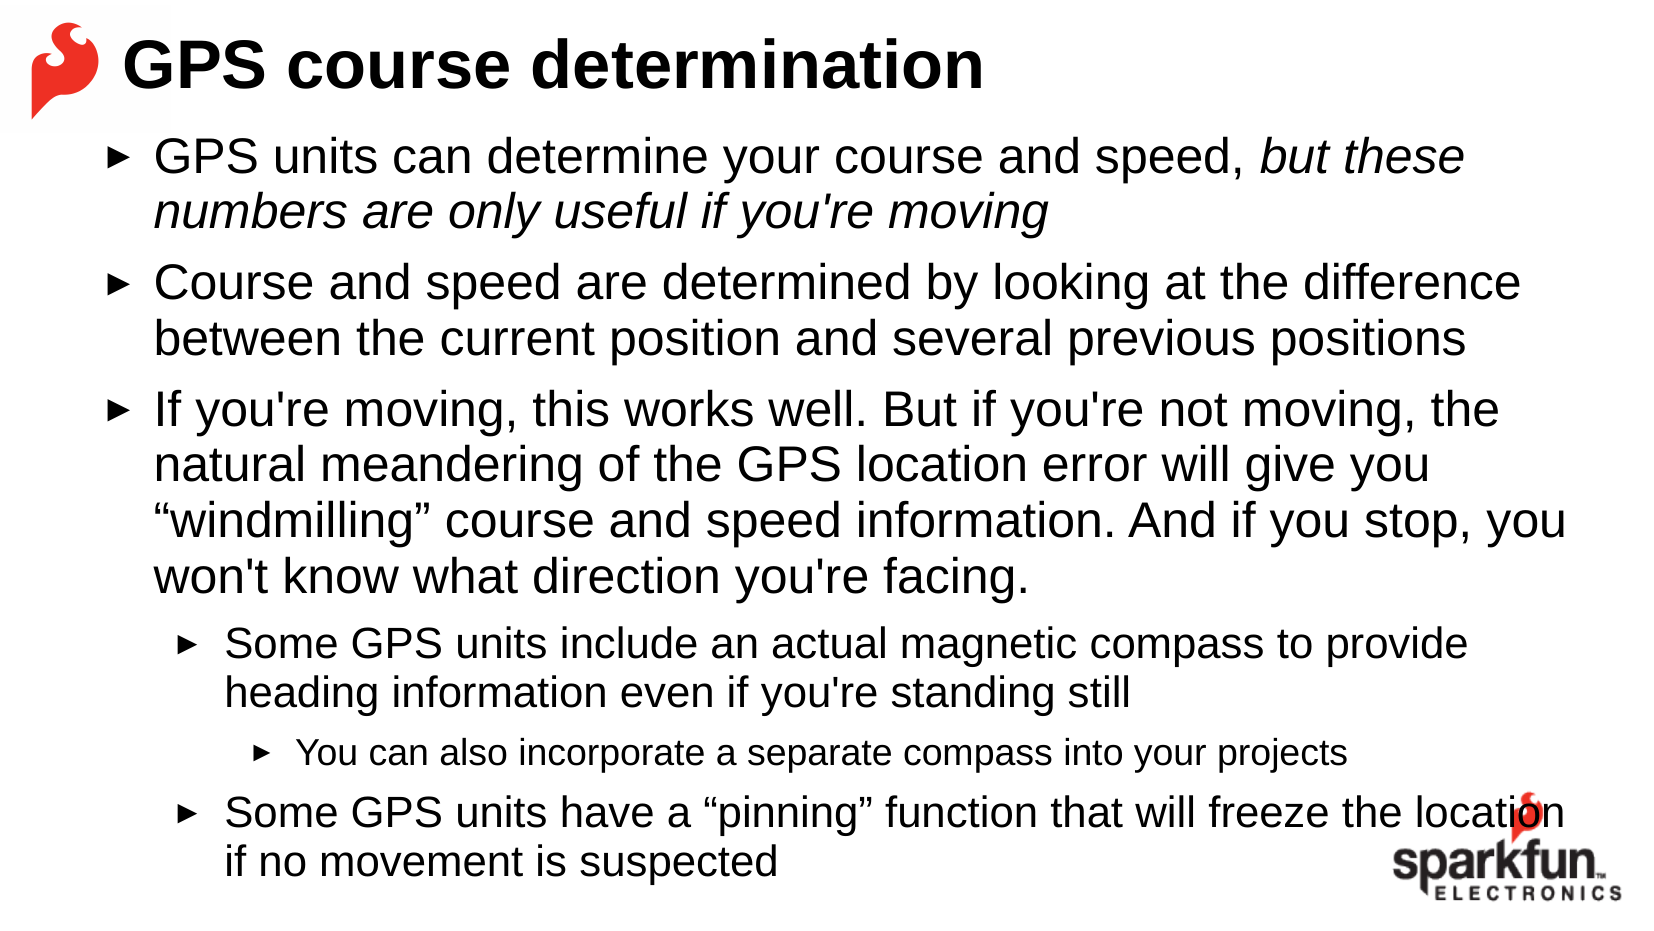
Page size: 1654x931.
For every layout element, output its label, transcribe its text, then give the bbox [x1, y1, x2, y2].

list GPS units can determine your course and speed, but these numbers are only useful if you're moving Course and speed are determined by looking at the difference between the current position and several previous positions If you're moving, this works well. But if you're not moving, the natural meandering of the GPS location error will give you “windmilling” course and speed information. And if you stop, you won't know what direction you're facing. Some GPS units include an actual magnetic compass to provide heading information even if you're standing still You can also incorporate a separate compass into your projects Some GPS units have a “pinning” function that will freeze the location if no movement is suspected [82, 127, 1571, 885]
picture [1363, 749, 1651, 926]
title GPS course determination [122, 26, 1546, 104]
picture [0, 5, 171, 133]
